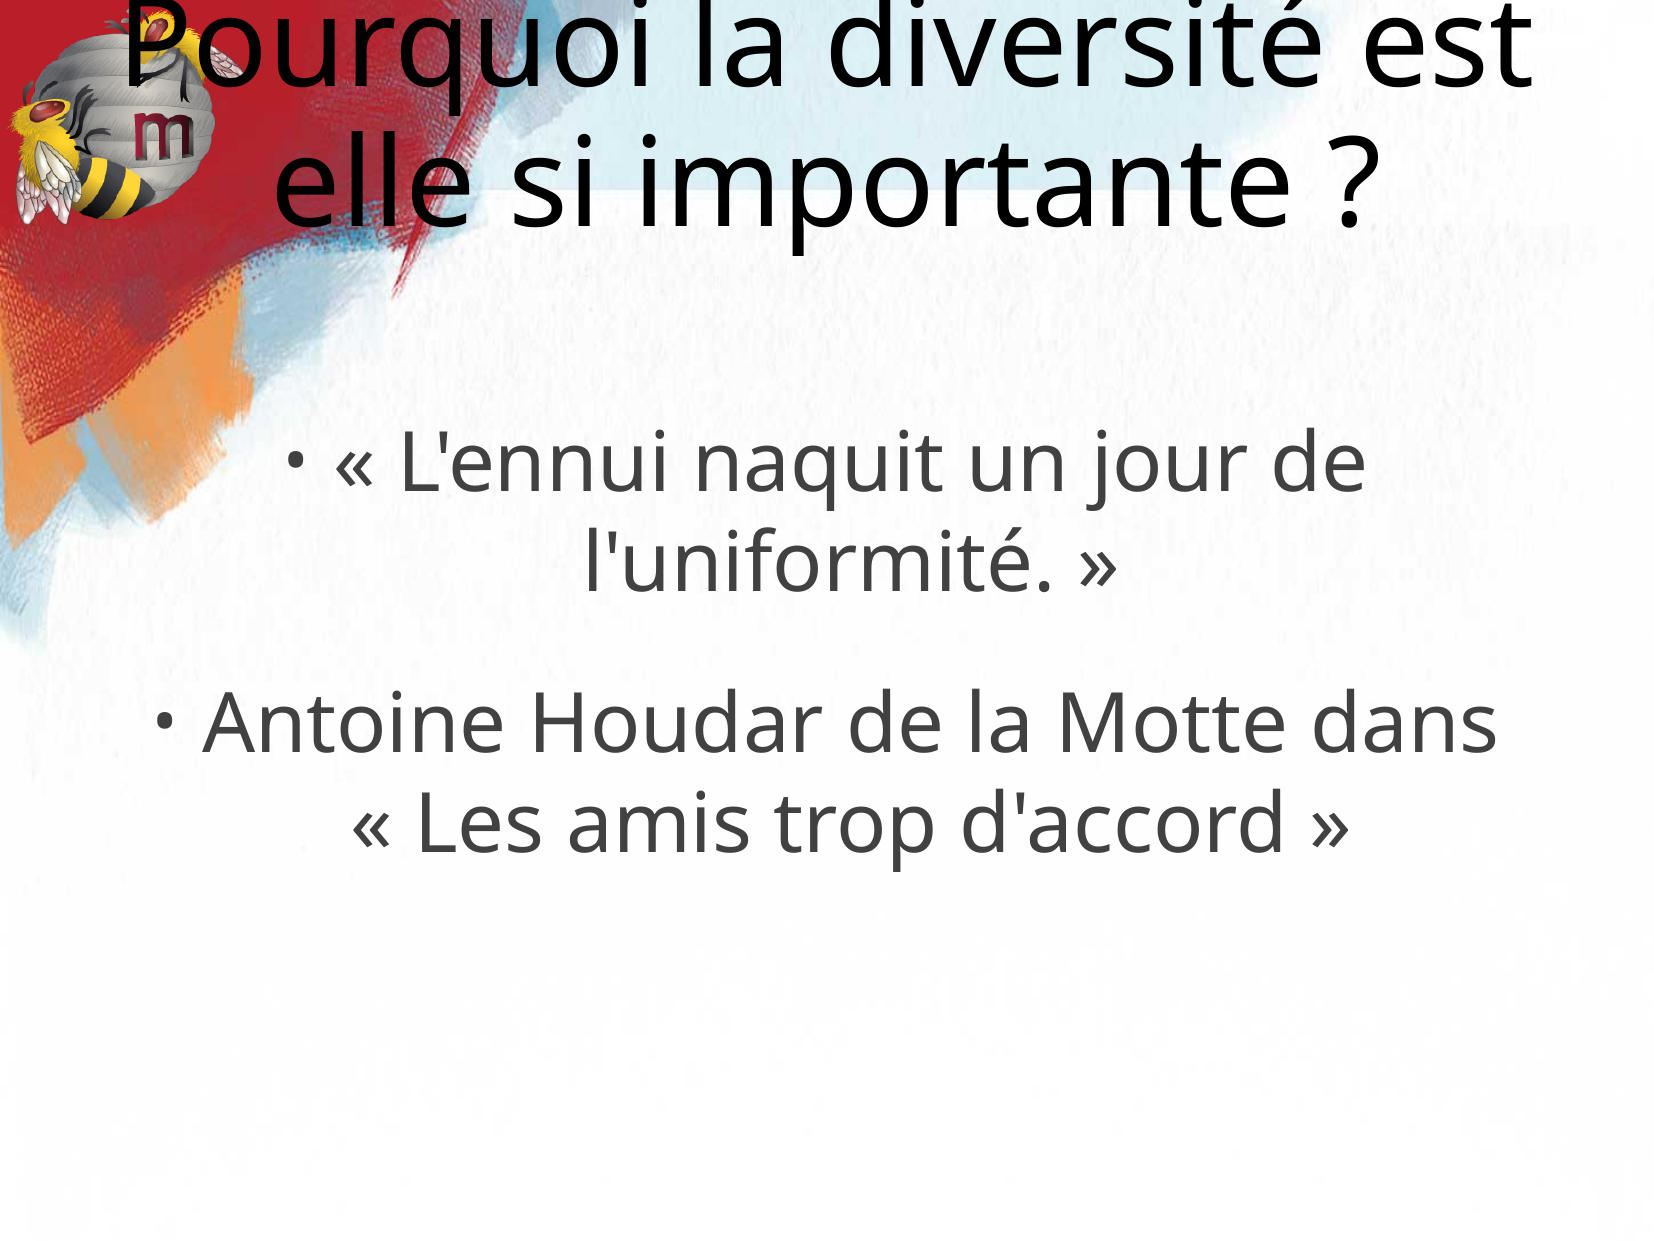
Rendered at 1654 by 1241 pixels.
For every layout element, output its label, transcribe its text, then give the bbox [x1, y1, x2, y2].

list « L'ennui naquit un jour de l'uniformité. » Antoine Houdar de la Motte dans « Les amis trop d'accord » [82, 408, 1571, 1128]
picture [0, 0, 1654, 1241]
title Pourquoi la diversité est elle si importante ? [45, 0, 1609, 255]
